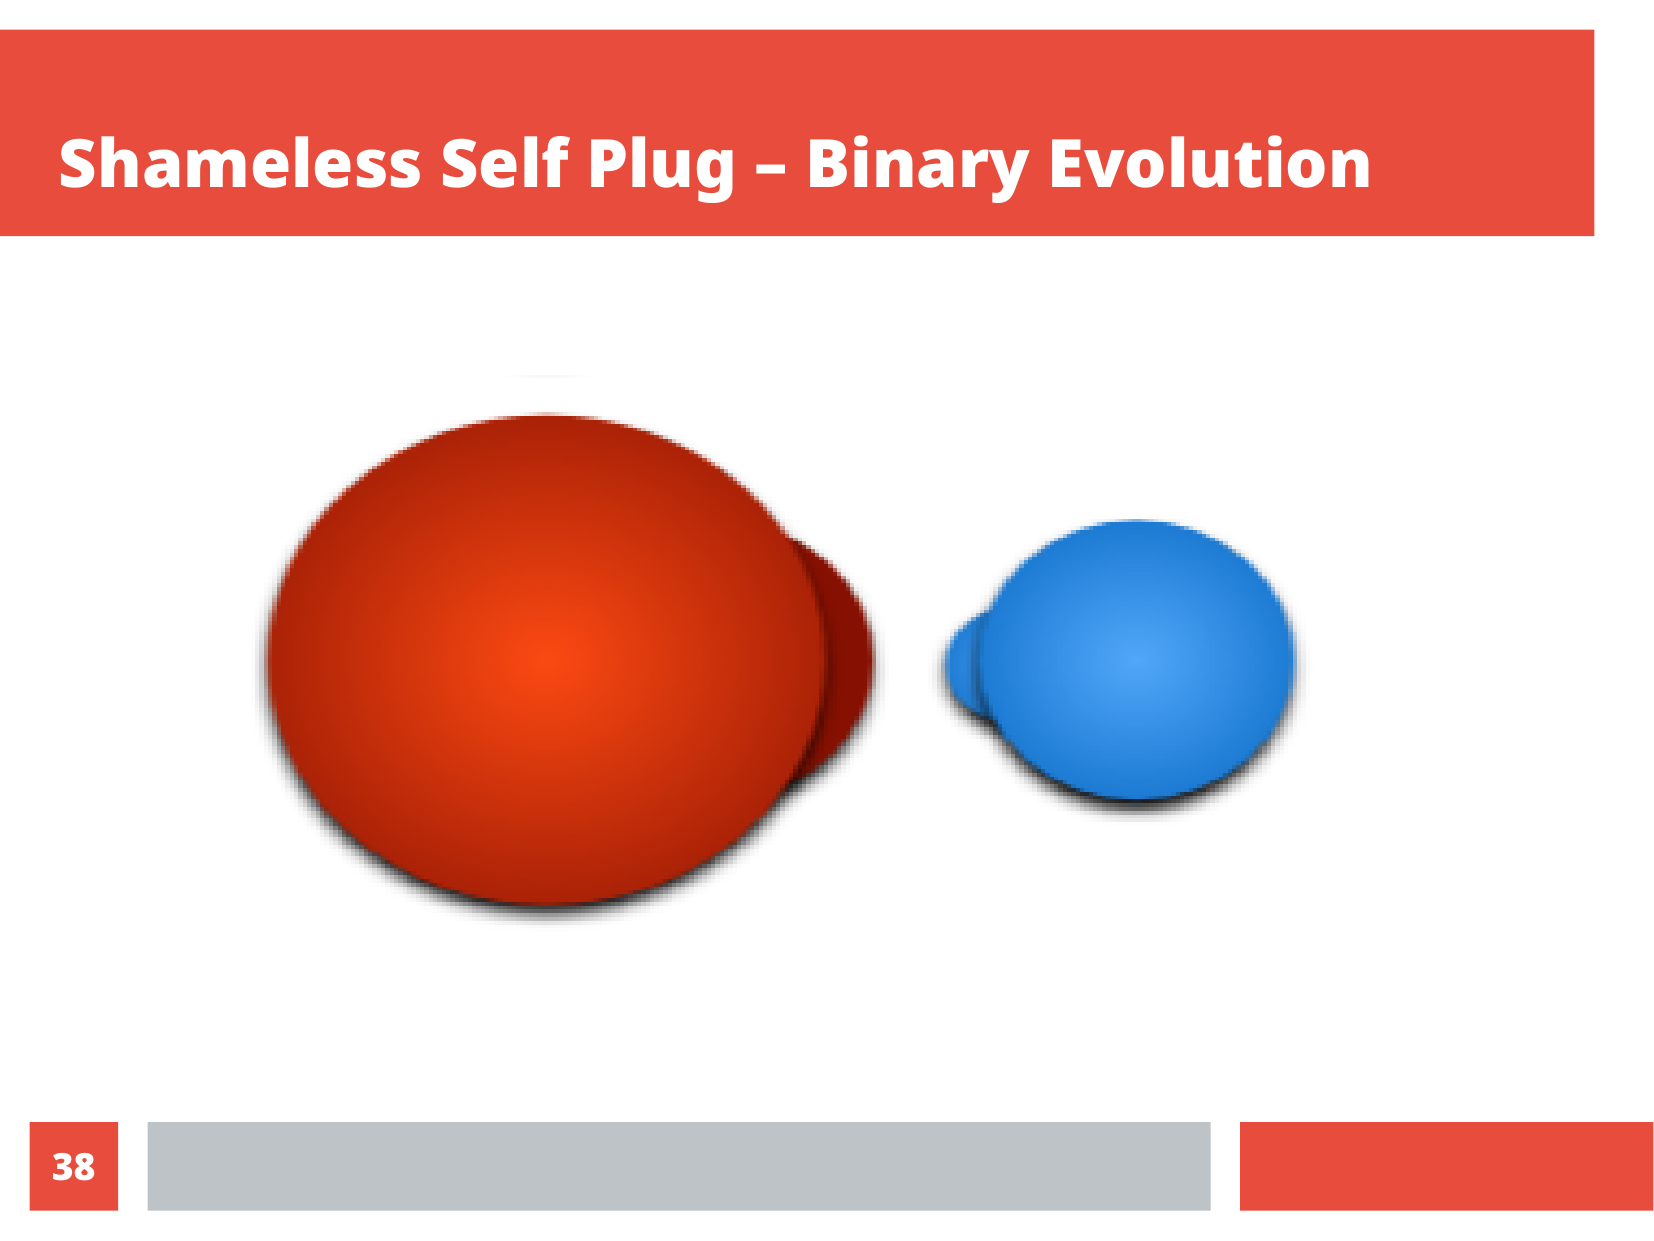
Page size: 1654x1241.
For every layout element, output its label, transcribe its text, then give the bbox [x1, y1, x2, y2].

title Shameless Self Plug – Binary Evolution [59, 59, 1595, 207]
picture [173, 375, 1493, 963]
